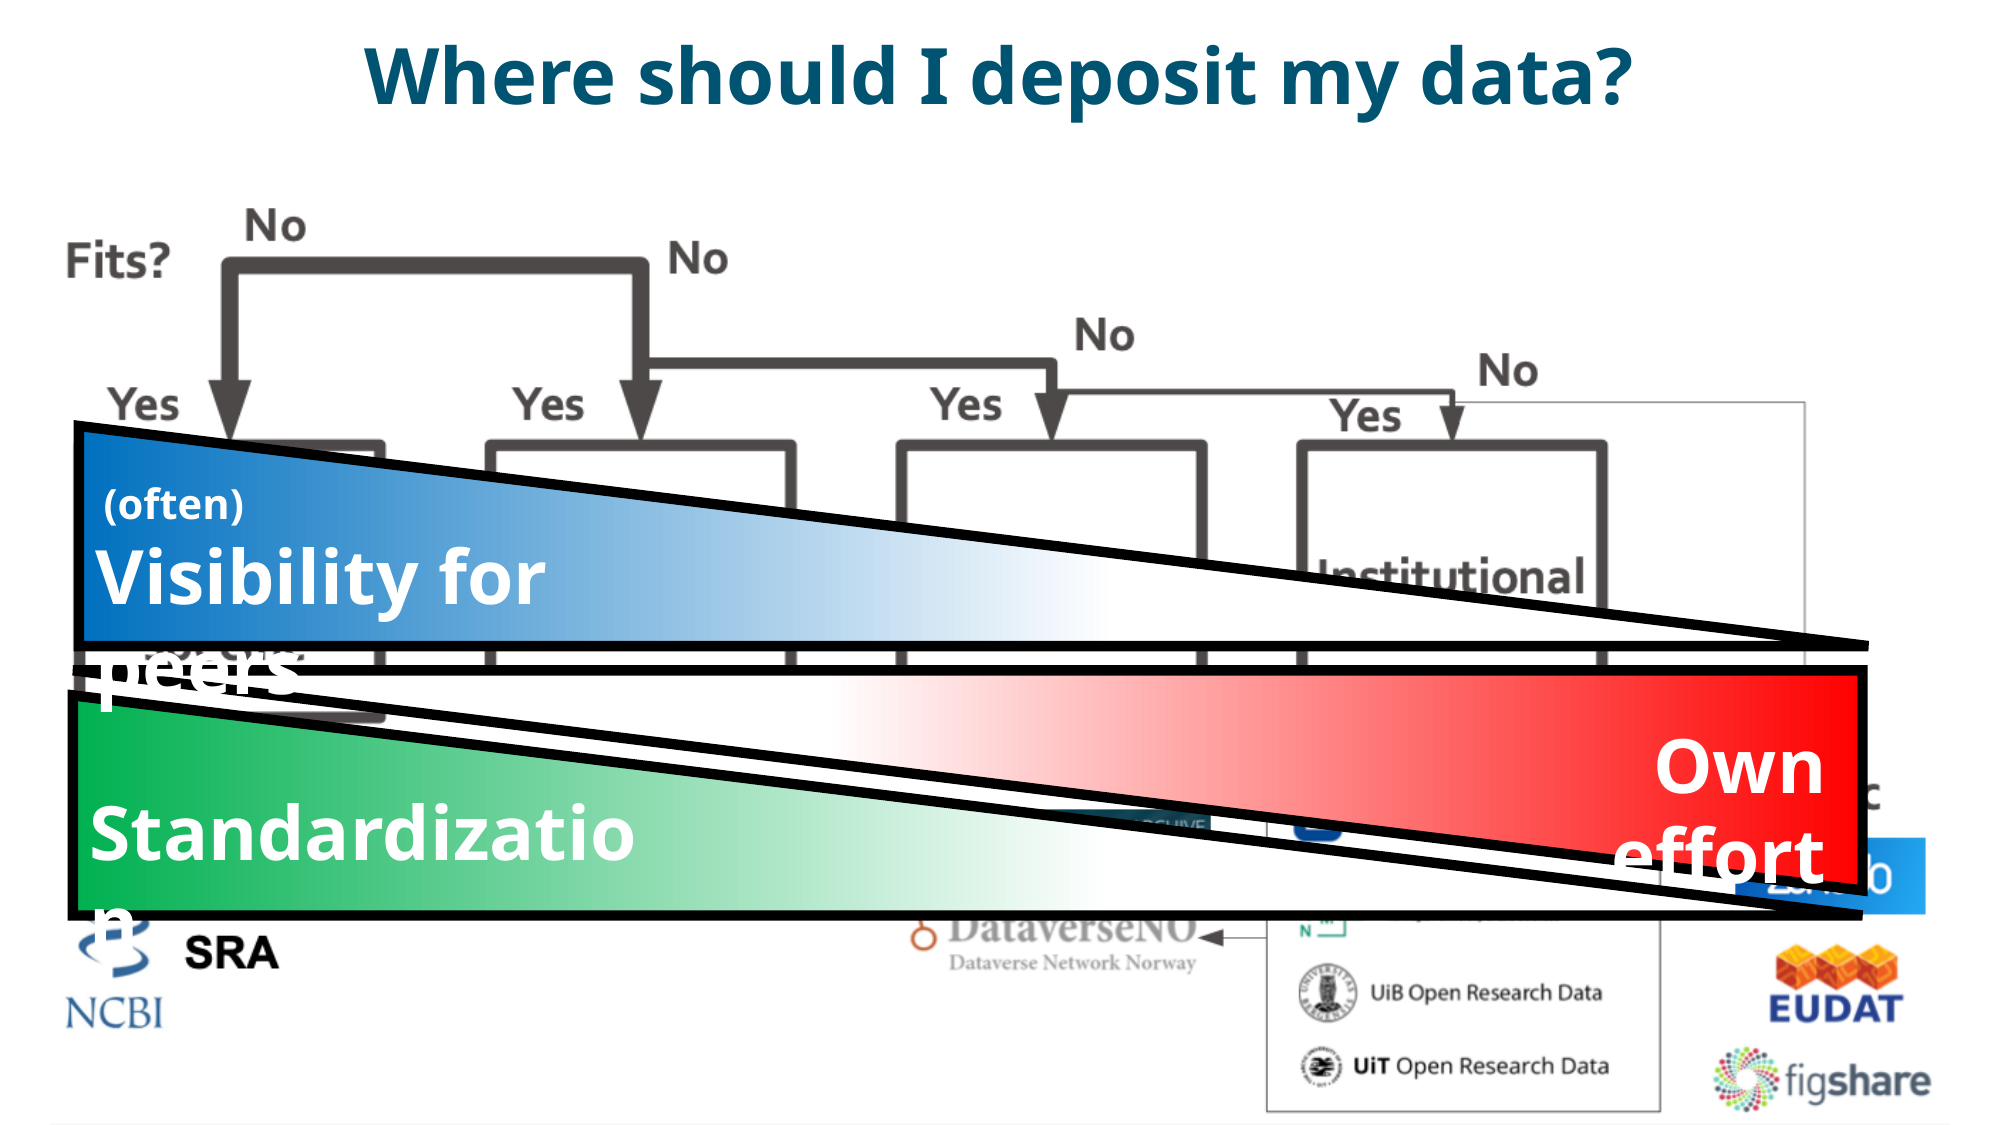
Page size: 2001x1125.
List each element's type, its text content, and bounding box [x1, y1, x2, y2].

text_box (often) [88, 470, 317, 536]
title Where should I deposit my data? [137, 29, 1863, 129]
text_box Standardization [74, 778, 681, 974]
text_box [460, 670, 1863, 891]
text_box Visibility for peers [80, 522, 740, 718]
text_box Own effort [1451, 710, 1842, 906]
picture [50, 207, 1950, 1125]
text_box [78, 425, 1869, 647]
text_box [72, 695, 1863, 916]
